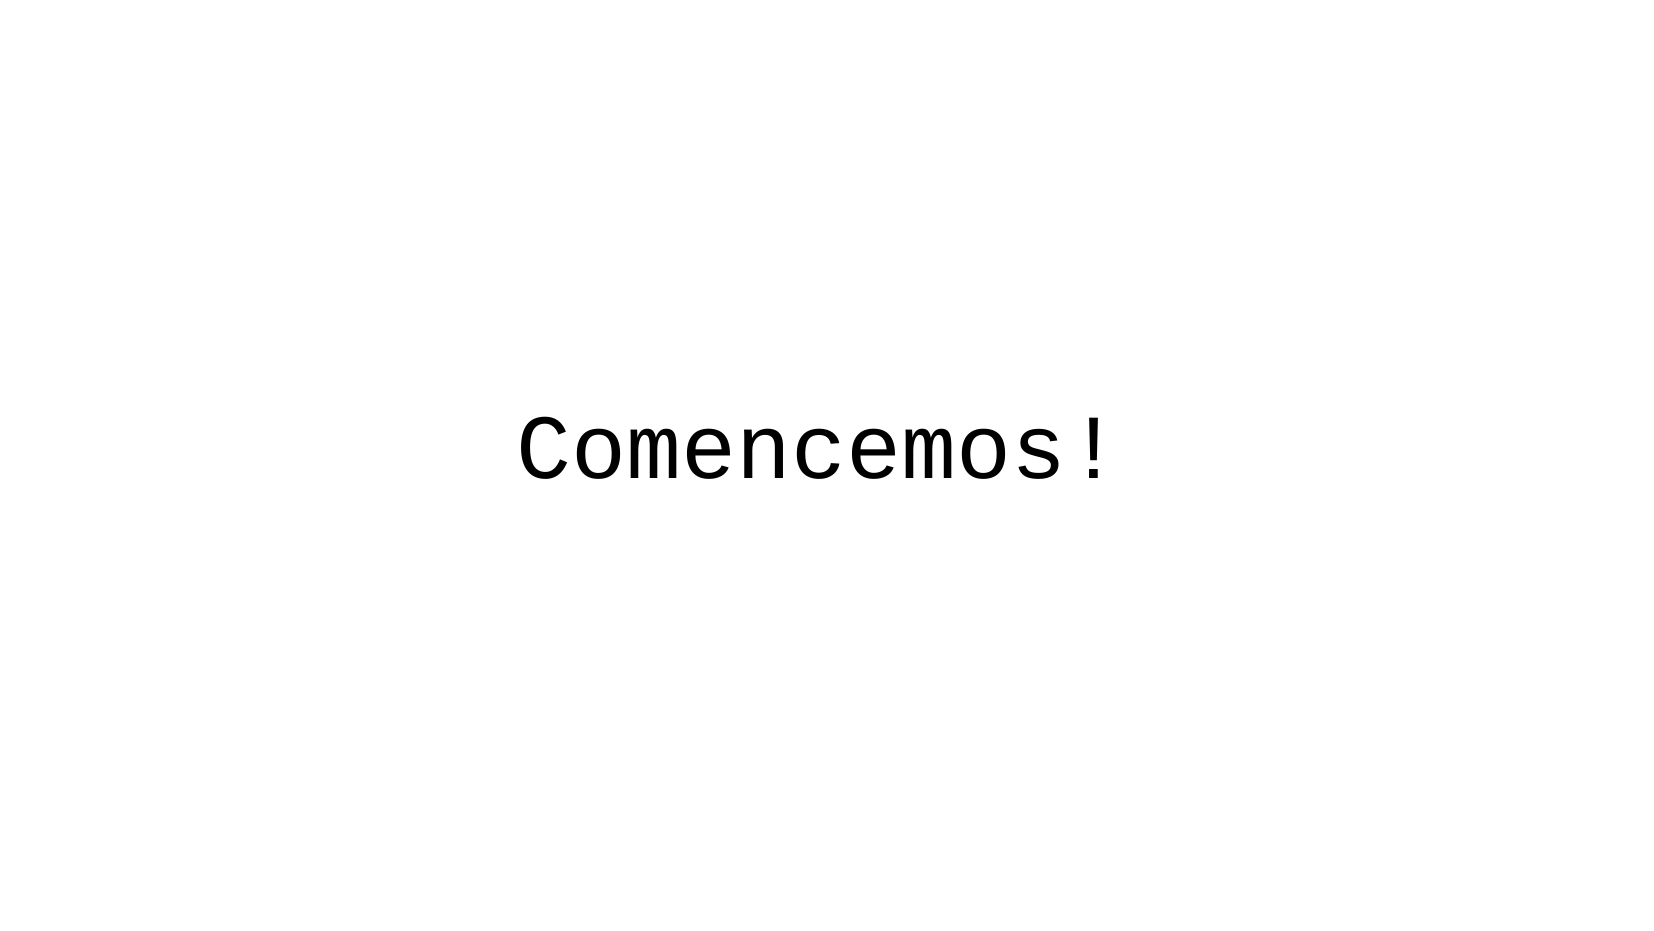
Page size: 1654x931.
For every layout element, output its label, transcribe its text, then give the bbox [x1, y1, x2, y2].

title Comencemos! [75, 376, 1564, 532]
